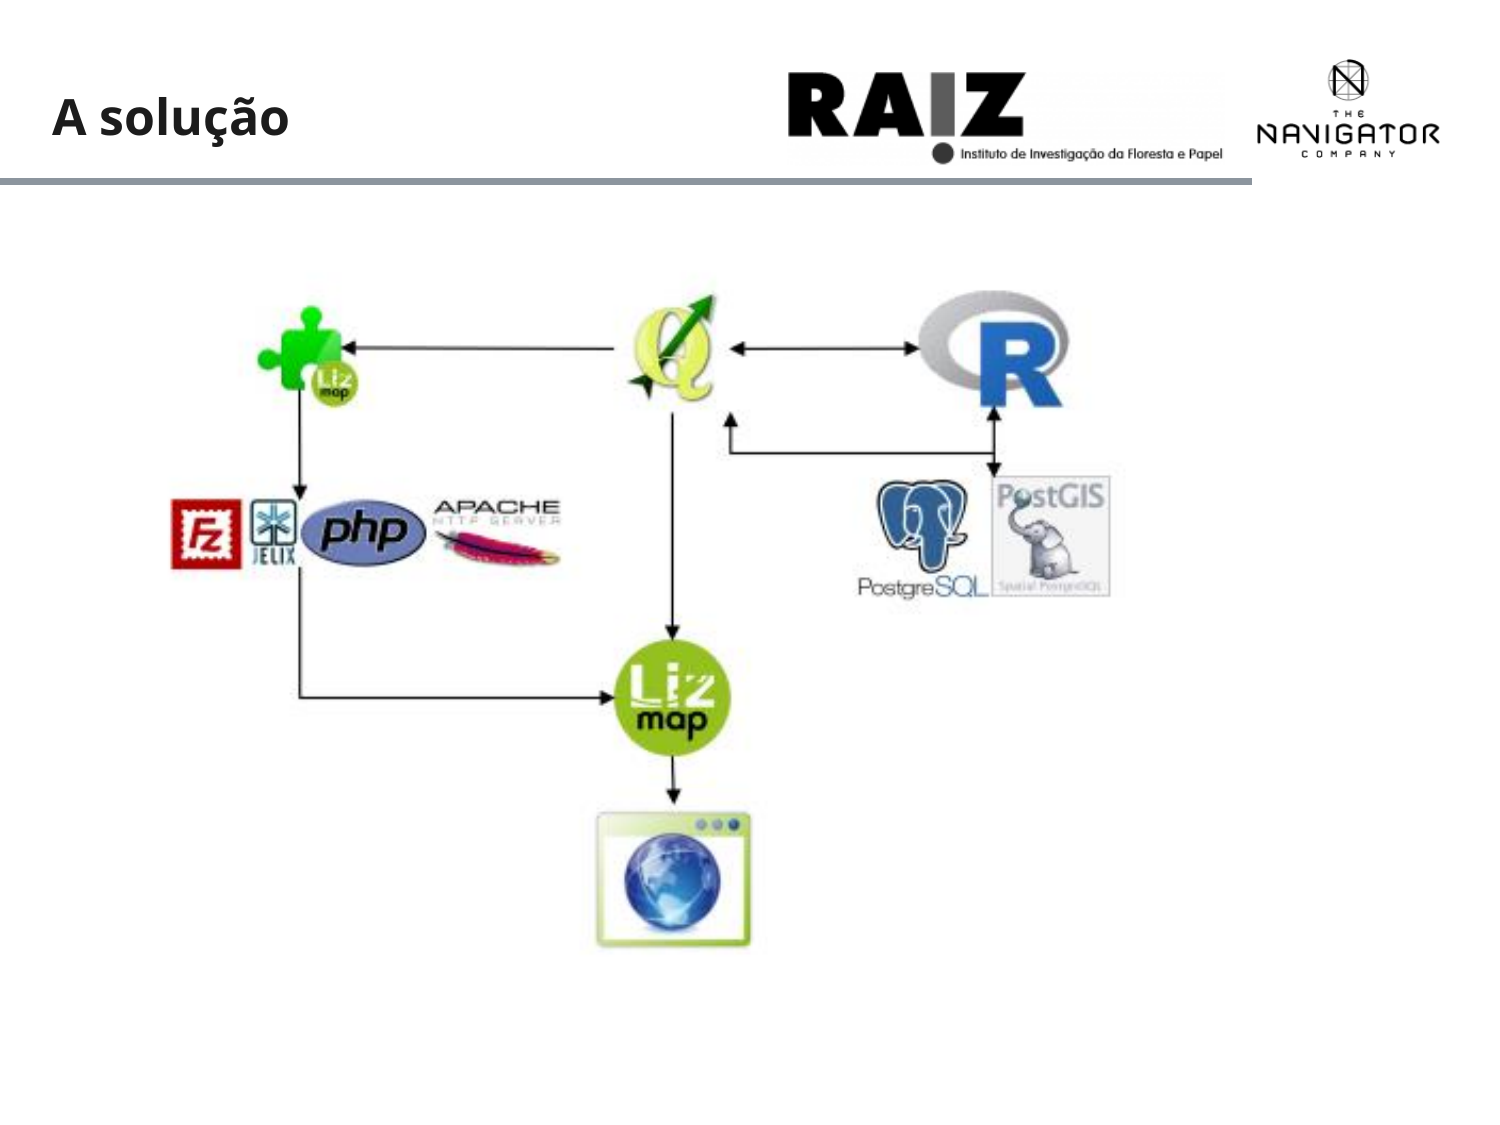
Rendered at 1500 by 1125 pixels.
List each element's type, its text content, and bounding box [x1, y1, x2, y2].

text_box A solução [37, 82, 700, 158]
picture [1231, 40, 1467, 177]
picture [787, 71, 1225, 166]
picture [137, 240, 1175, 992]
